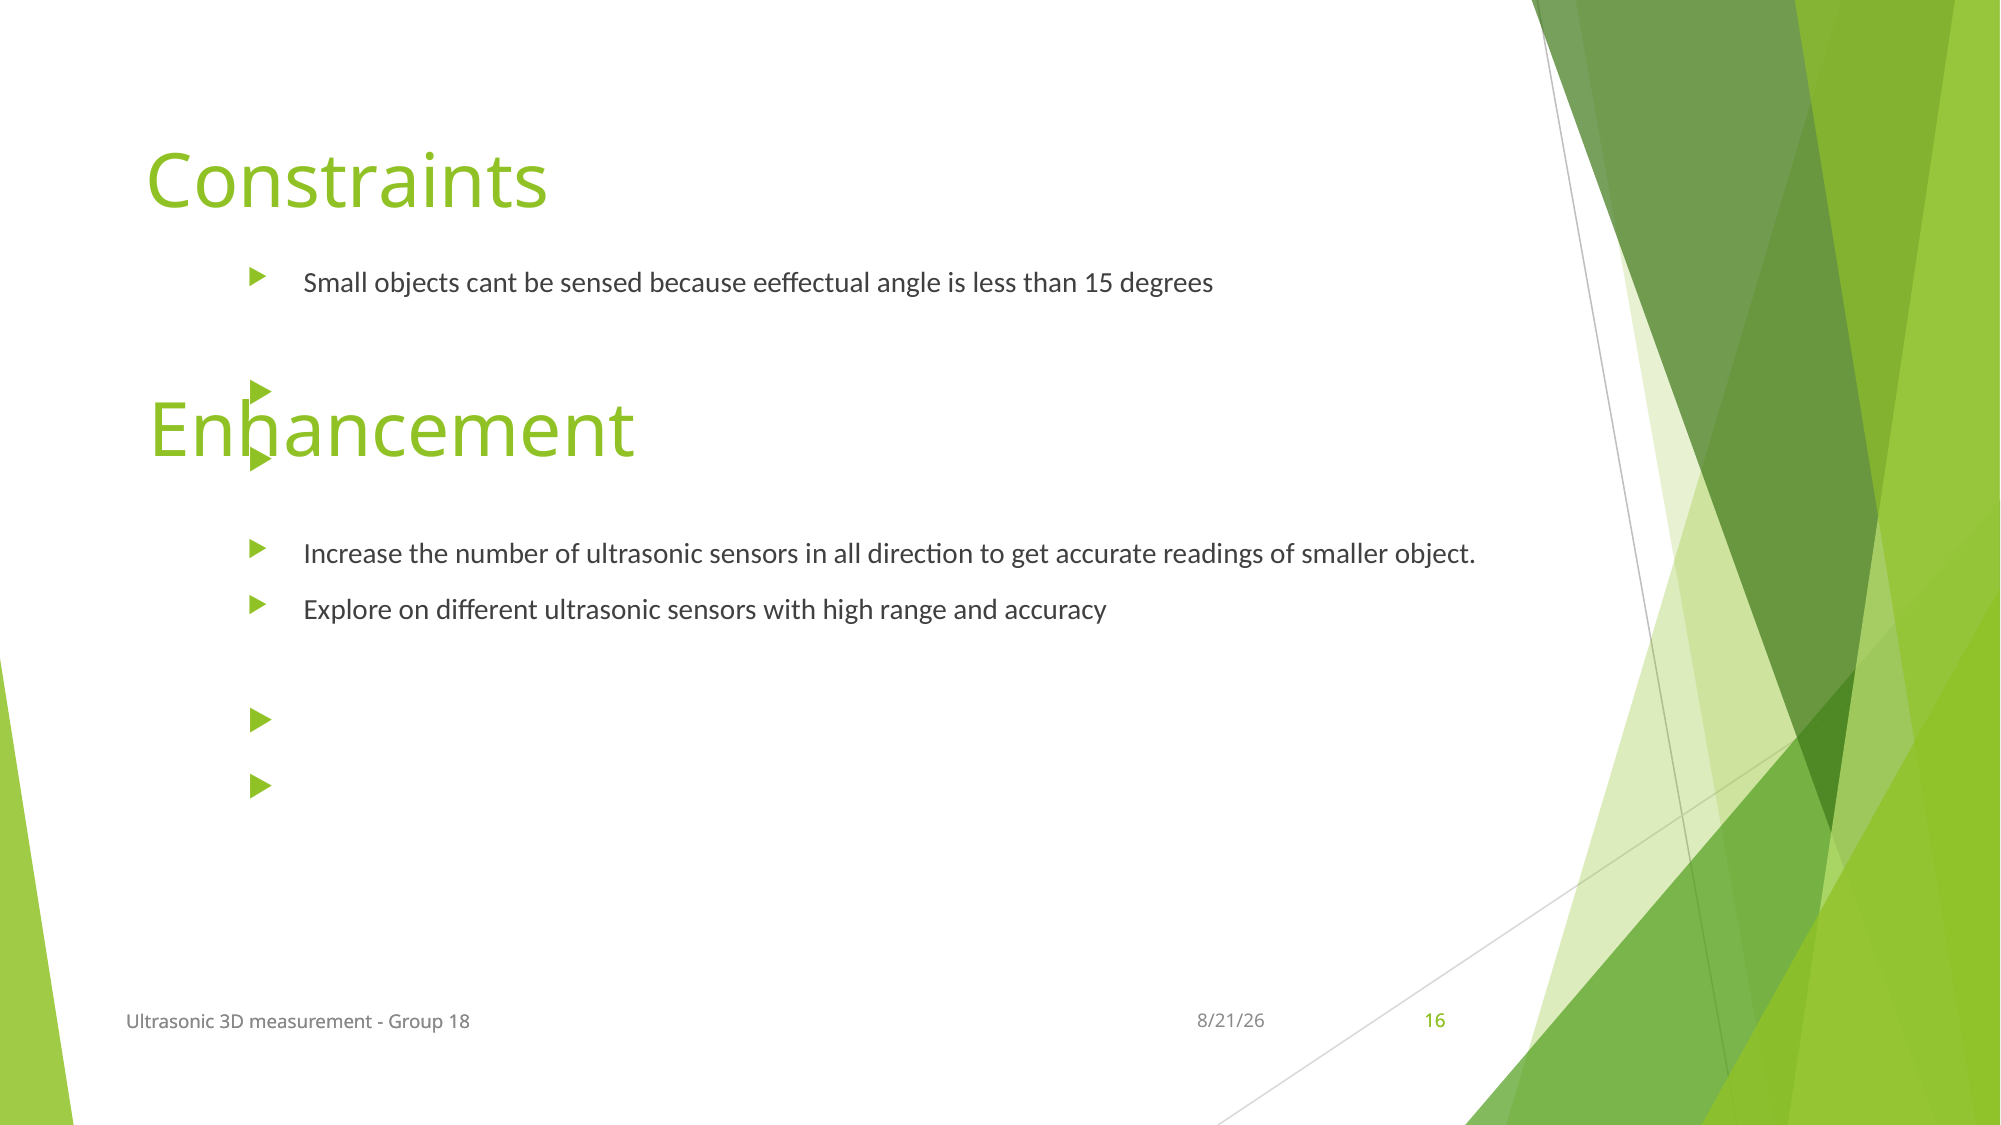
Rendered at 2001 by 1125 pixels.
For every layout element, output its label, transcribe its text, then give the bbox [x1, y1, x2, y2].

text_box [1409, 991, 1522, 1051]
list Increase the number of ultrasonic sensors in all direction to get accurate readings of smaller object. Explore on different ultrasonic sensors with high range and accuracy [232, 527, 1643, 1125]
text_box Ultrasonic 3D measurement - Group 18 [111, 991, 1145, 1051]
text_box 2/5/2019 [1181, 991, 1332, 1051]
text_box Small objects cant be sensed because eeffectual angle is less than 15 degrees [232, 255, 1643, 398]
text_box Enhancement [133, 373, 1545, 591]
text_box Constraints [130, 125, 1542, 342]
